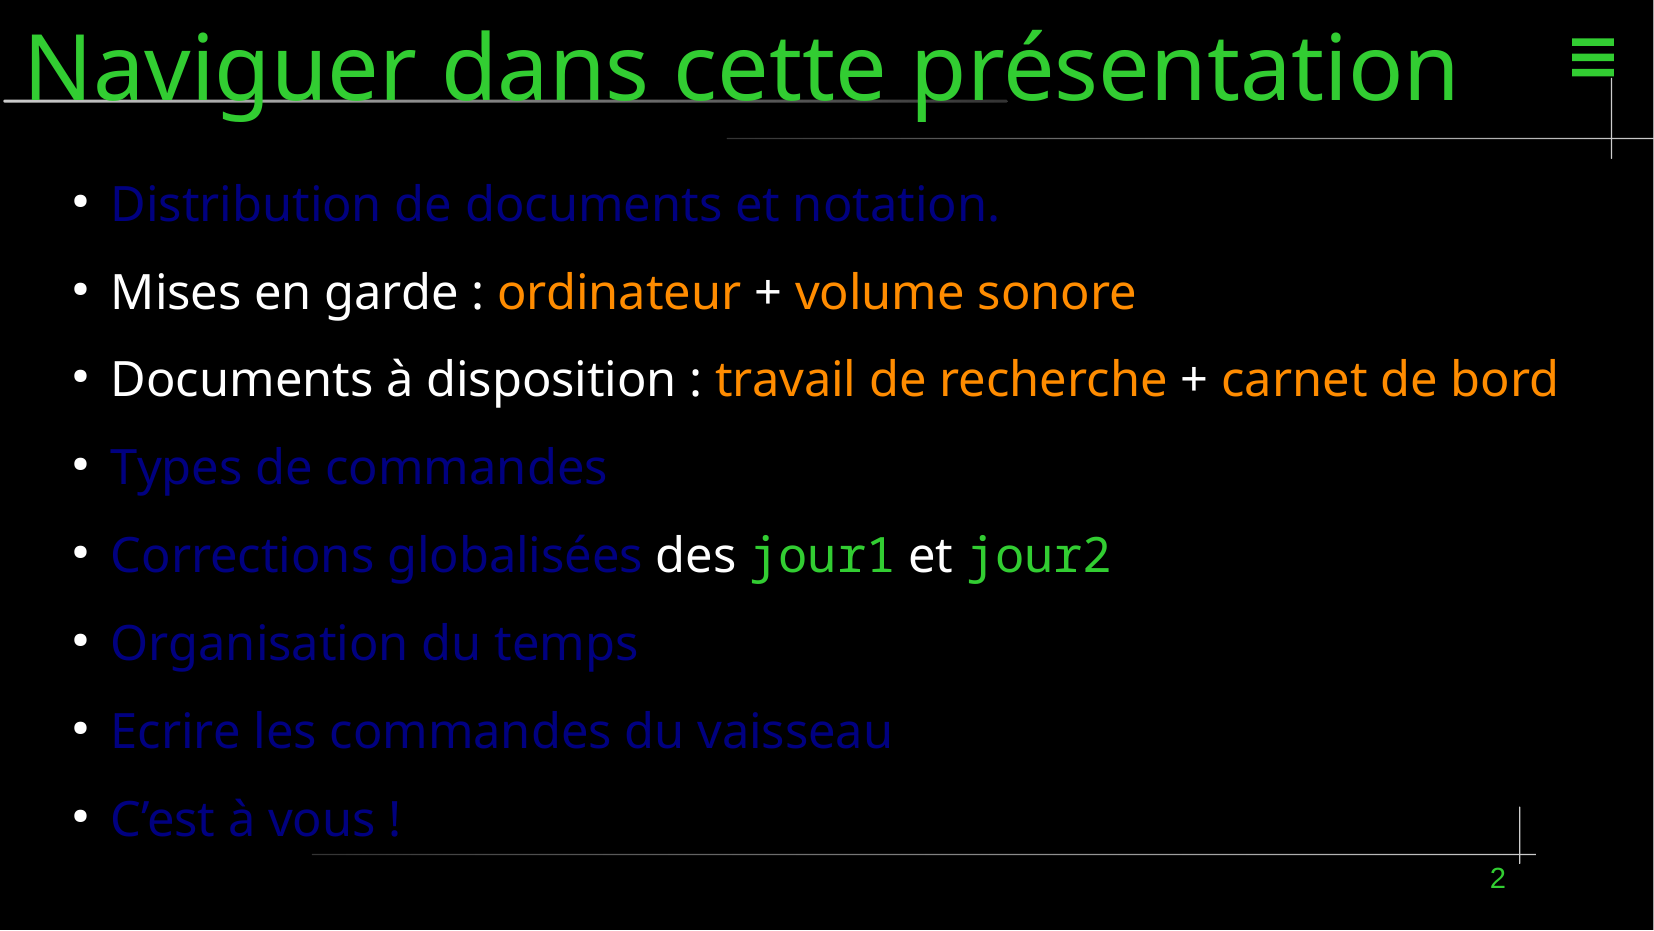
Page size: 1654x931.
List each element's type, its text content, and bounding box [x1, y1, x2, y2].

title Naviguer dans cette présentation [23, 2, 1589, 128]
list Distribution de documents et notation. Mises en garde : ordinateur + volume sonore Documents à disposition : travail de recherche + carnet de bord Types de commandes Corrections globalisées des jour1 et jour2 Organisation du temps Ecrire les commandes du vaisseau C’est à vous ! [59, 169, 1595, 857]
picture [1563, 28, 1625, 89]
